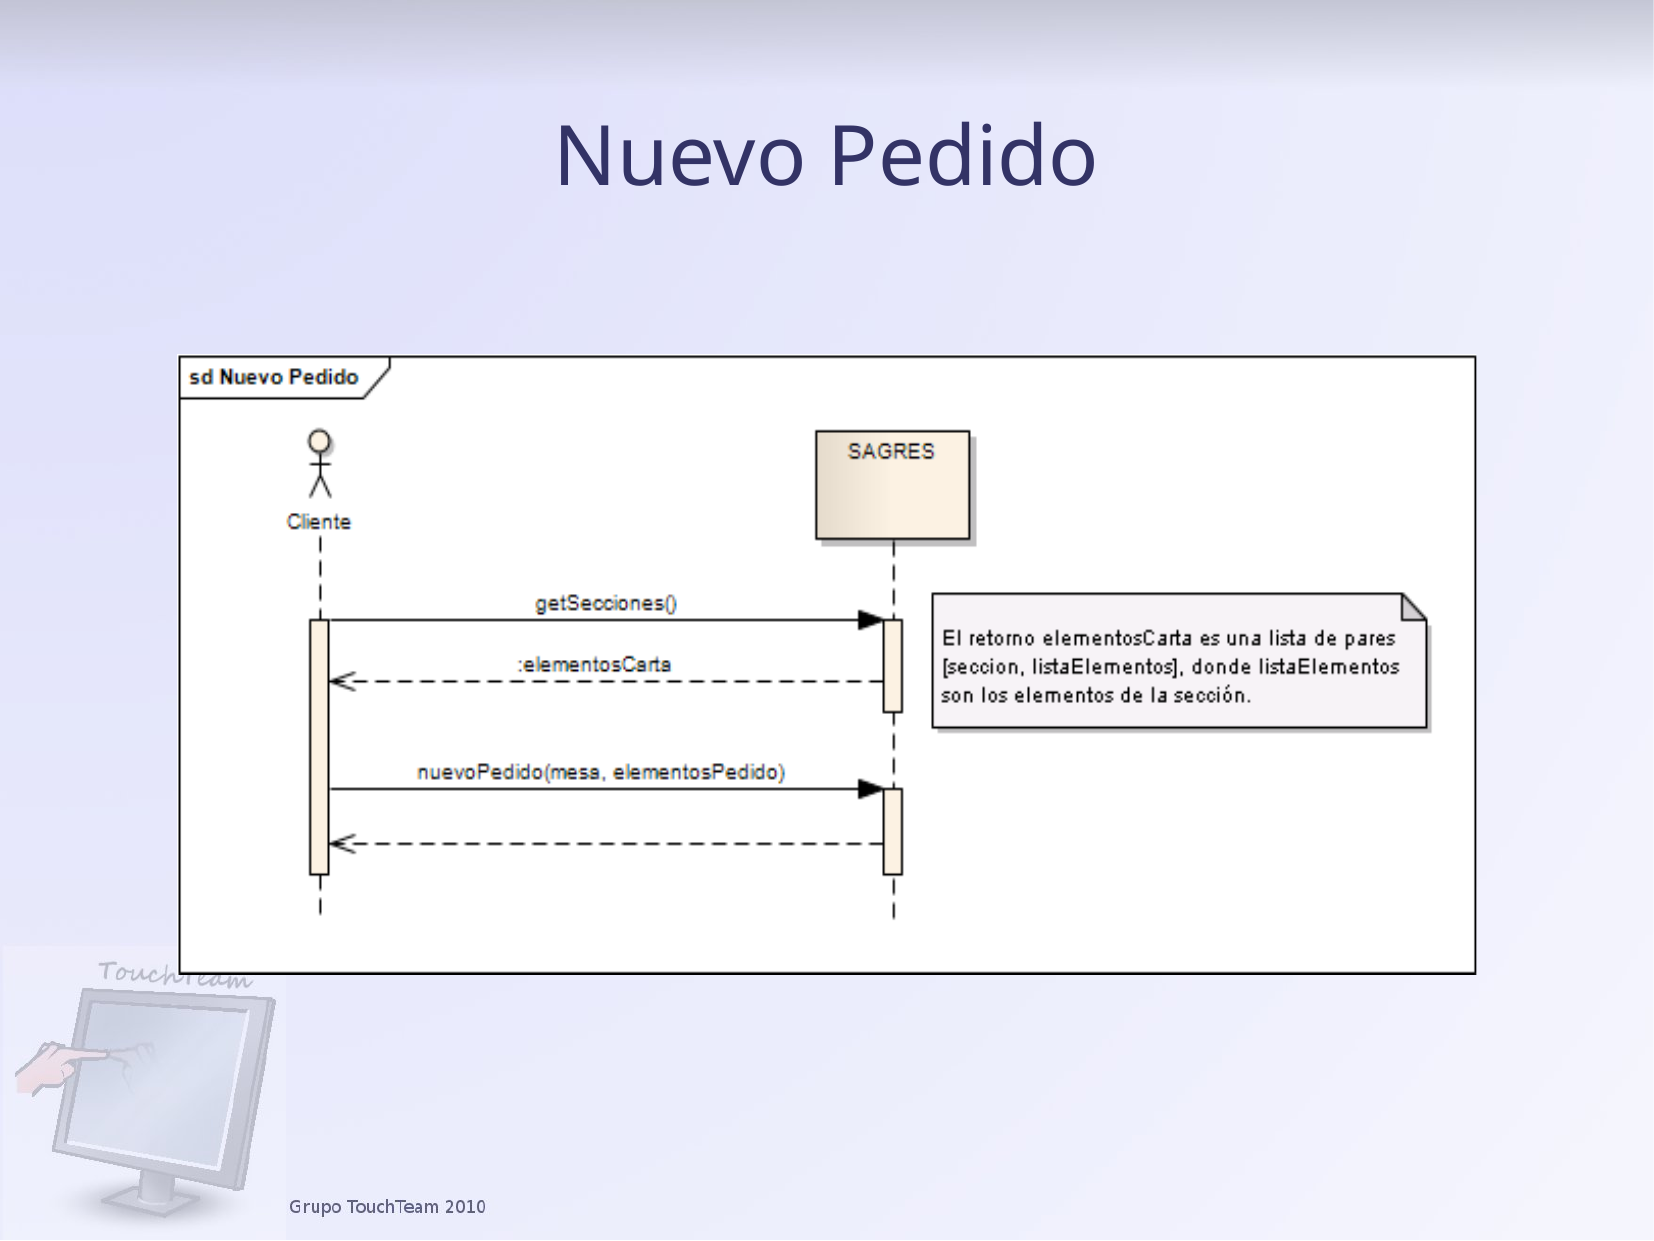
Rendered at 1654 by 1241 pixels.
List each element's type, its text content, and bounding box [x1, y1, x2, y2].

picture [0, 0, 1654, 1241]
title Nuevo Pedido [82, 49, 1571, 257]
